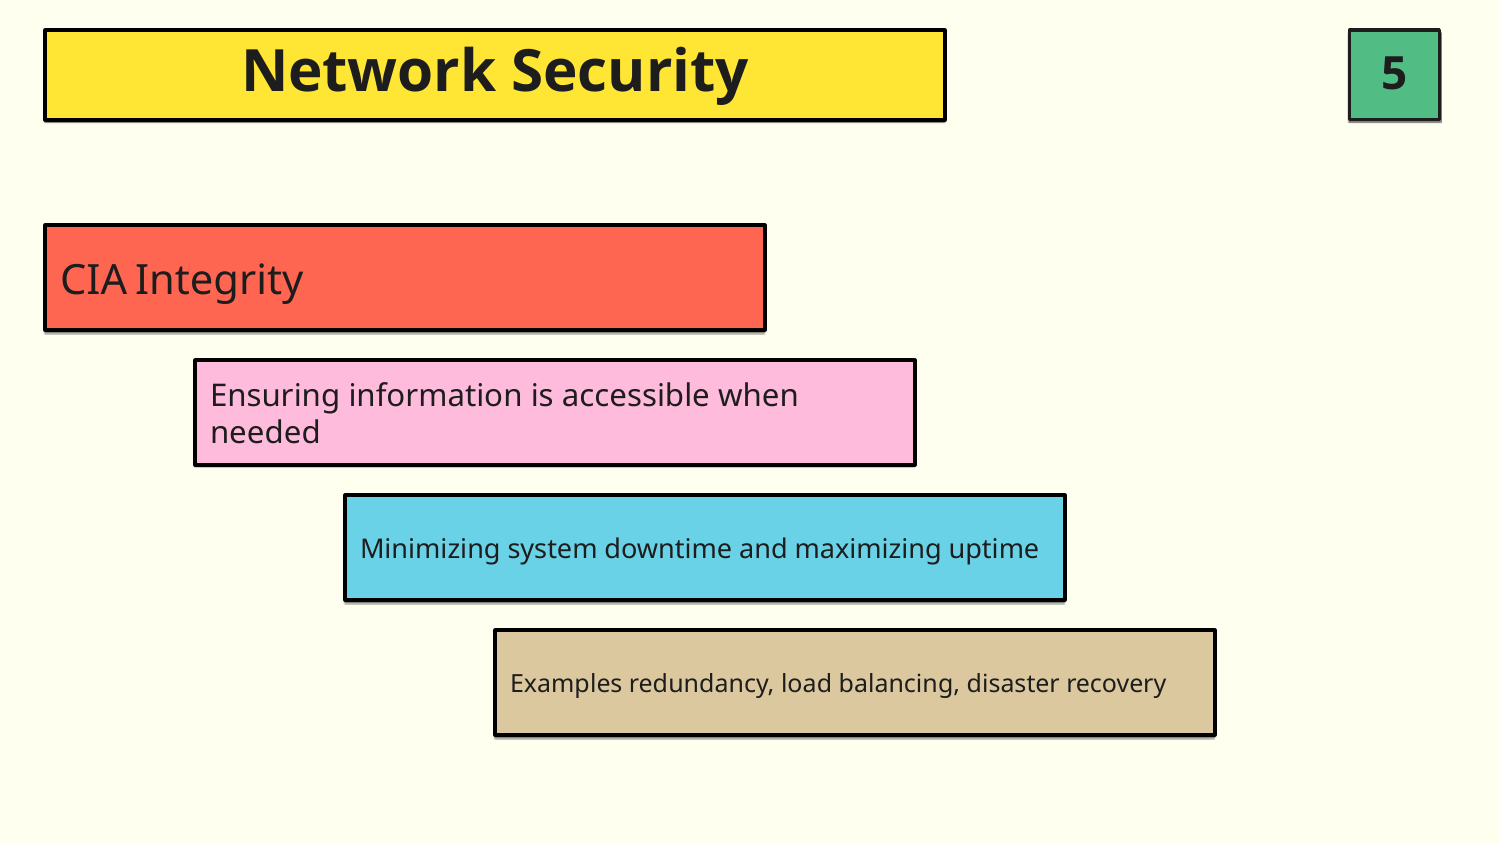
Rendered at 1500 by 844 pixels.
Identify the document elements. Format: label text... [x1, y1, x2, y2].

title Network Security [45, 30, 945, 120]
list Ensuring information is accessible when needed [195, 360, 915, 465]
list Minimizing system downtime and maximizing uptime [345, 495, 1065, 600]
list Examples redundancy, load balancing, disaster recovery [495, 630, 1215, 735]
list CIA Integrity [45, 225, 765, 330]
